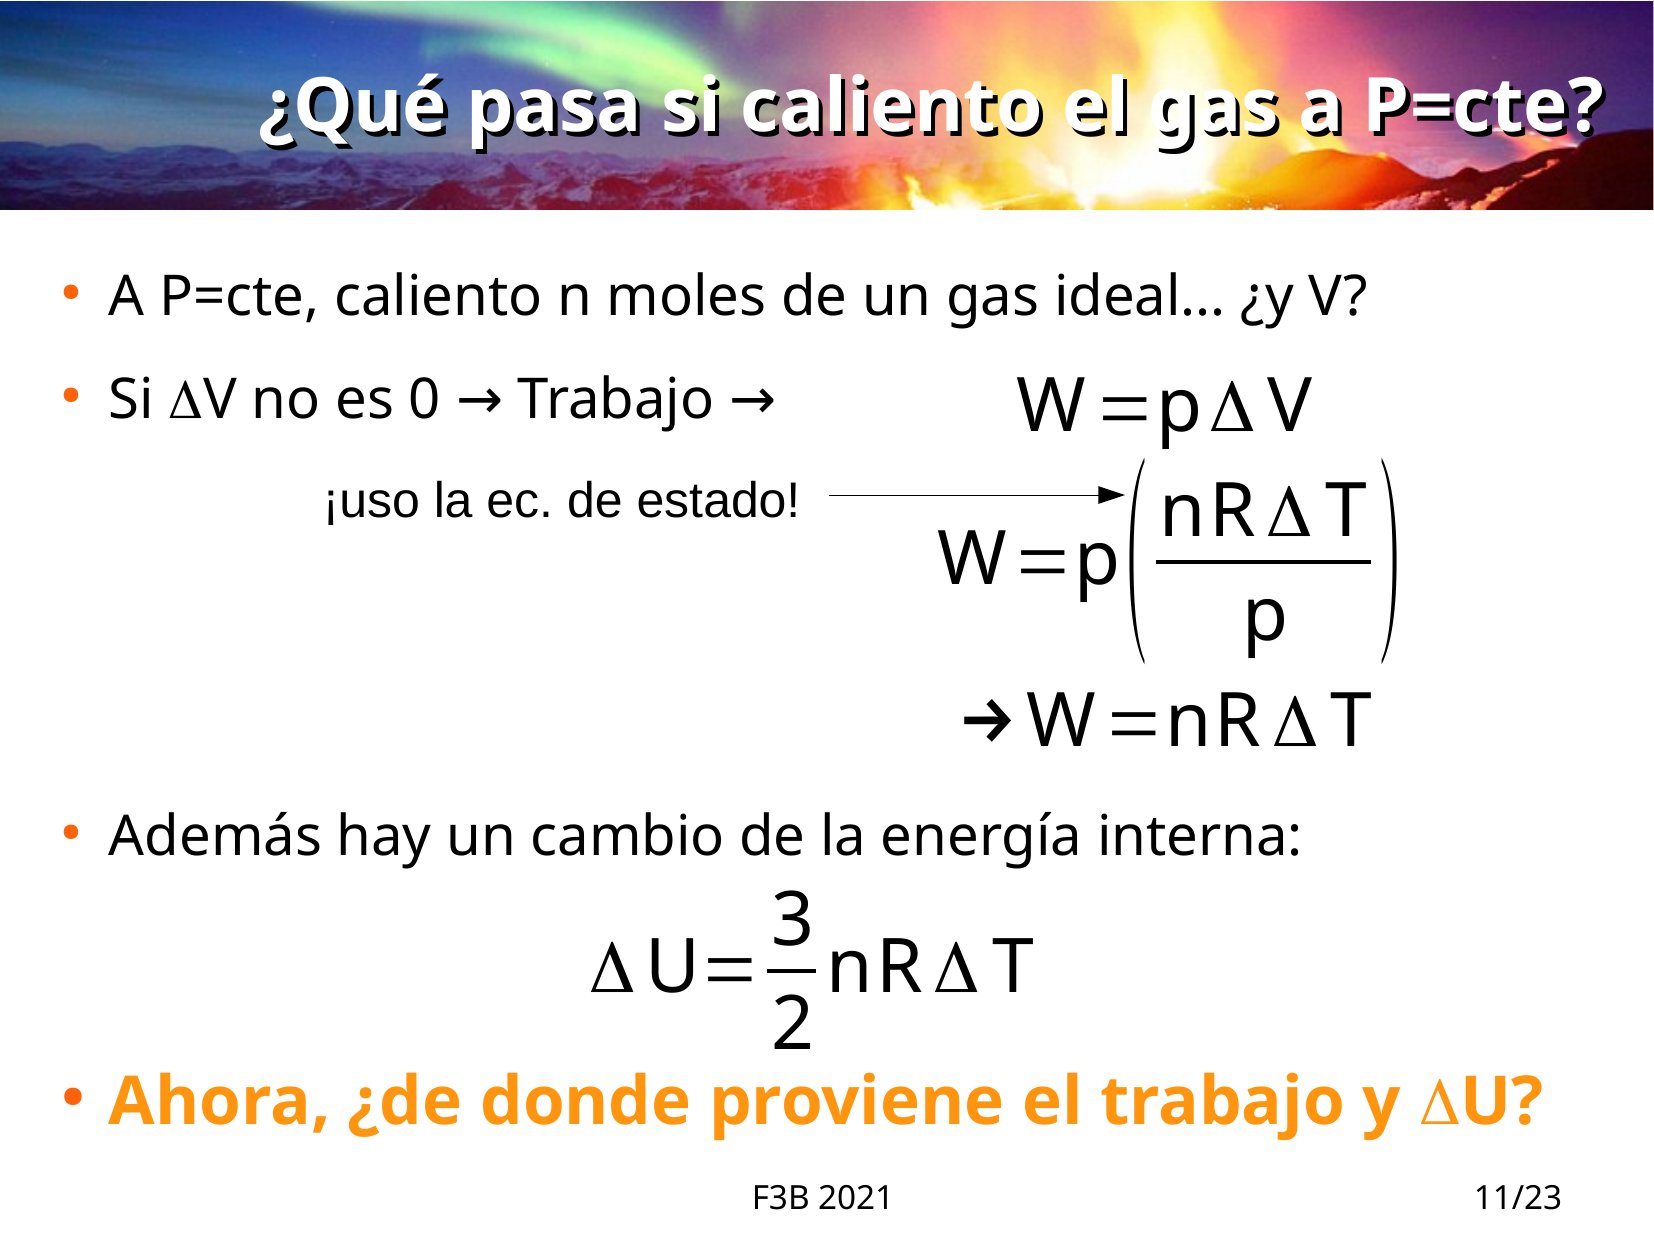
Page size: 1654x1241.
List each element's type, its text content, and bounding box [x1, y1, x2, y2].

list A P=cte, caliento n moles de un gas ideal... ¿y V? Si DV no es 0 → Trabajo → Además hay un cambio de la energía interna: Ahora, ¿de donde proviene el trabajo y DU? [45, 255, 1606, 1156]
chart [927, 358, 1411, 766]
text_box ¡uso la ec. de estado! [308, 465, 816, 541]
title ¿Qué pasa si caliento el gas a P=cte? [45, 15, 1606, 191]
picture [0, 1, 1654, 210]
chart [581, 872, 1041, 1068]
